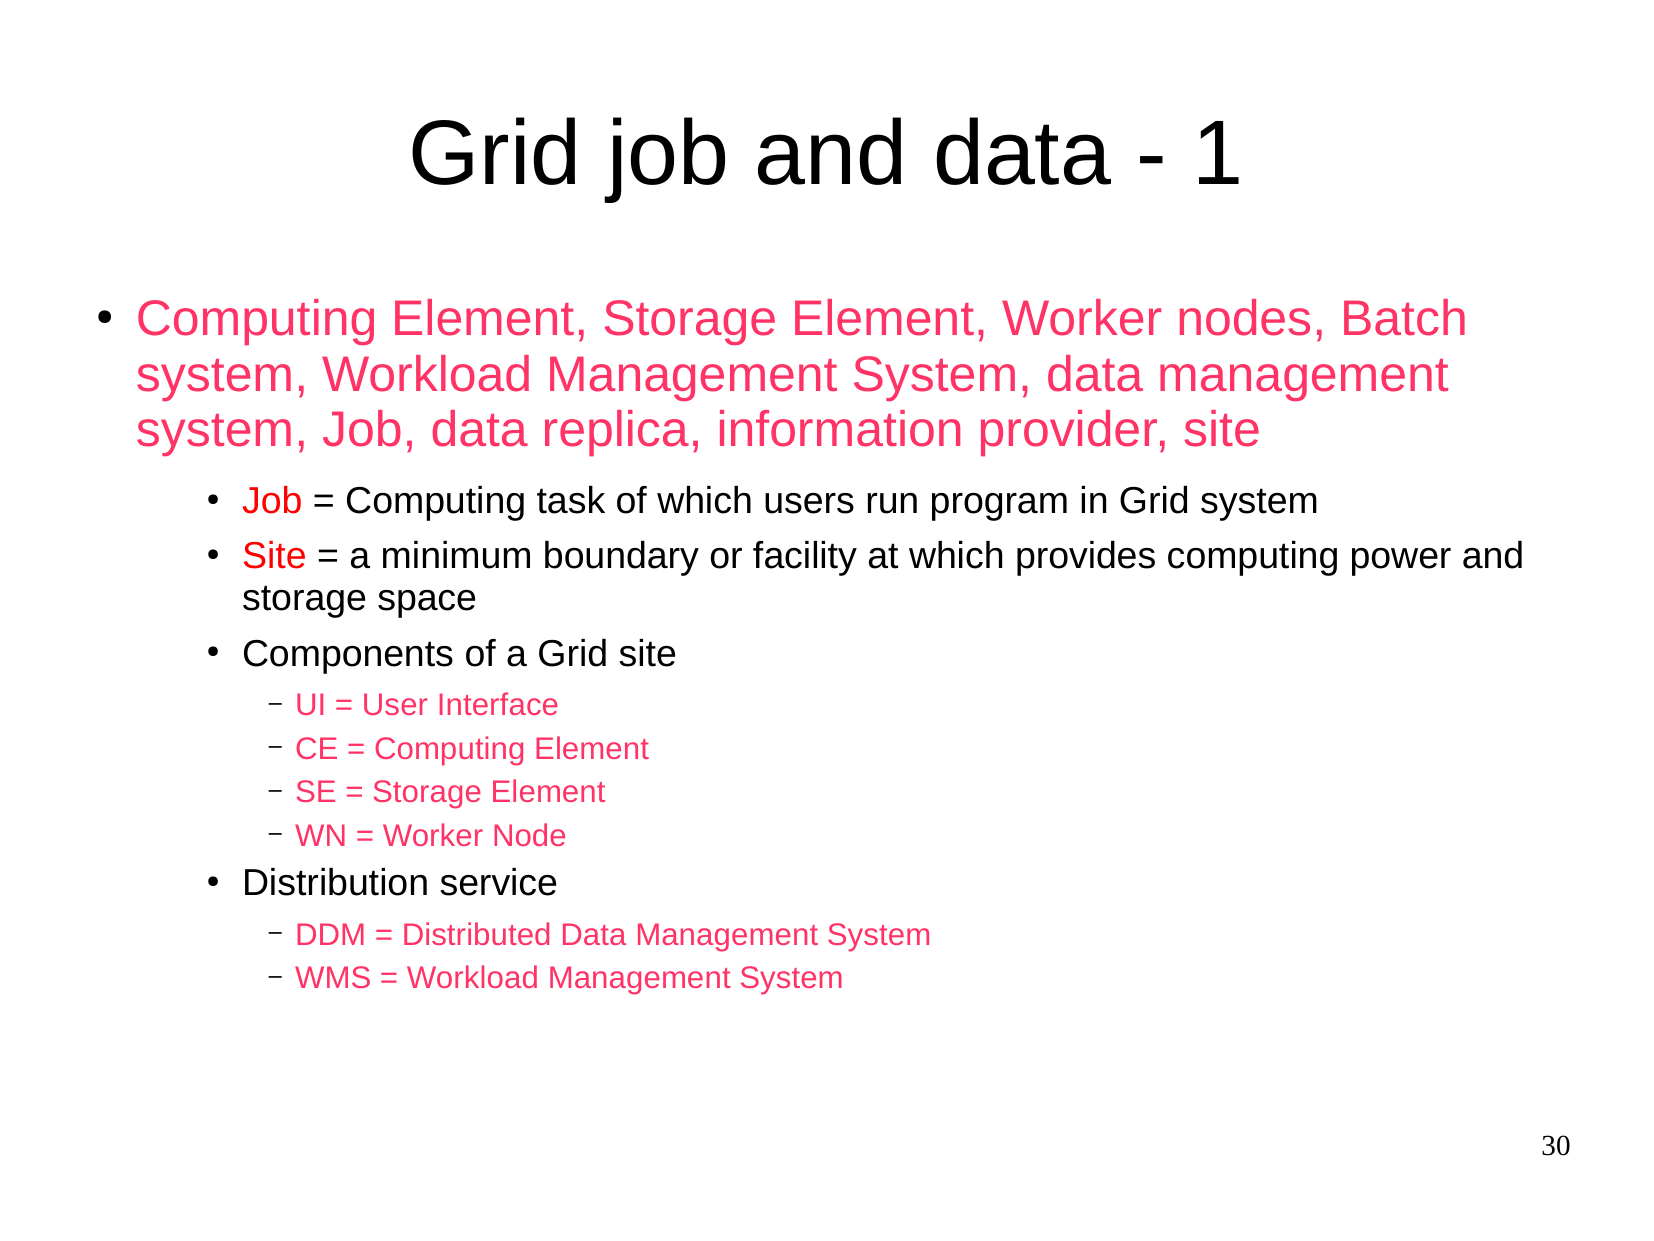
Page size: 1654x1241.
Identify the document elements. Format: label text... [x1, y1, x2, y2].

title Grid job and data - 1 [82, 49, 1571, 257]
list Computing Element, Storage Element, Worker nodes, Batch system, Workload Management System, data management system, Job, data replica, information provider, site Job = Computing task of which users run program in Grid system Site = a minimum boundary or facility at which provides computing power and storage space Components of a Grid site UI = User Interface CE = Computing Element SE = Storage Element WN = Worker Node Distribution service DDM = Distributed Data Management System WMS = Workload Management System [82, 290, 1571, 1010]
